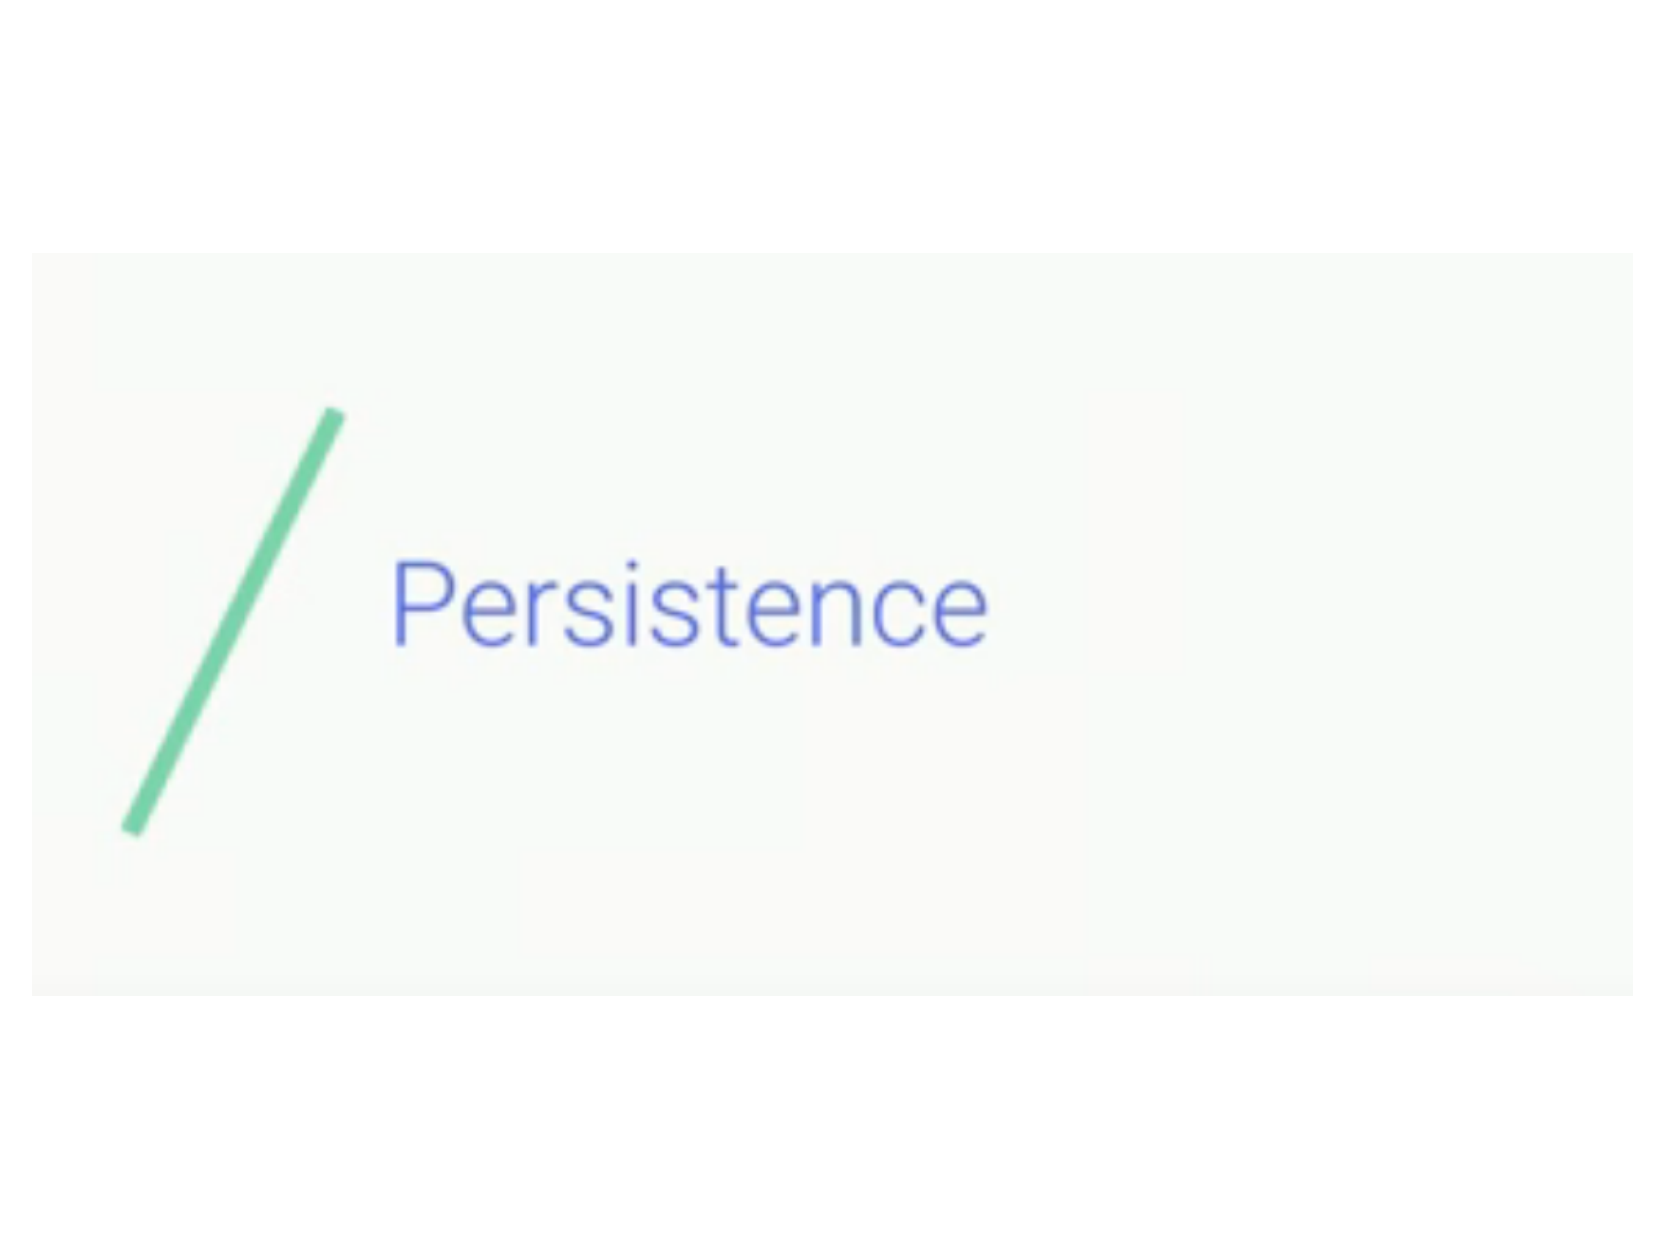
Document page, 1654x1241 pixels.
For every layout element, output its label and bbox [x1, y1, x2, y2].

picture [32, 253, 1633, 997]
